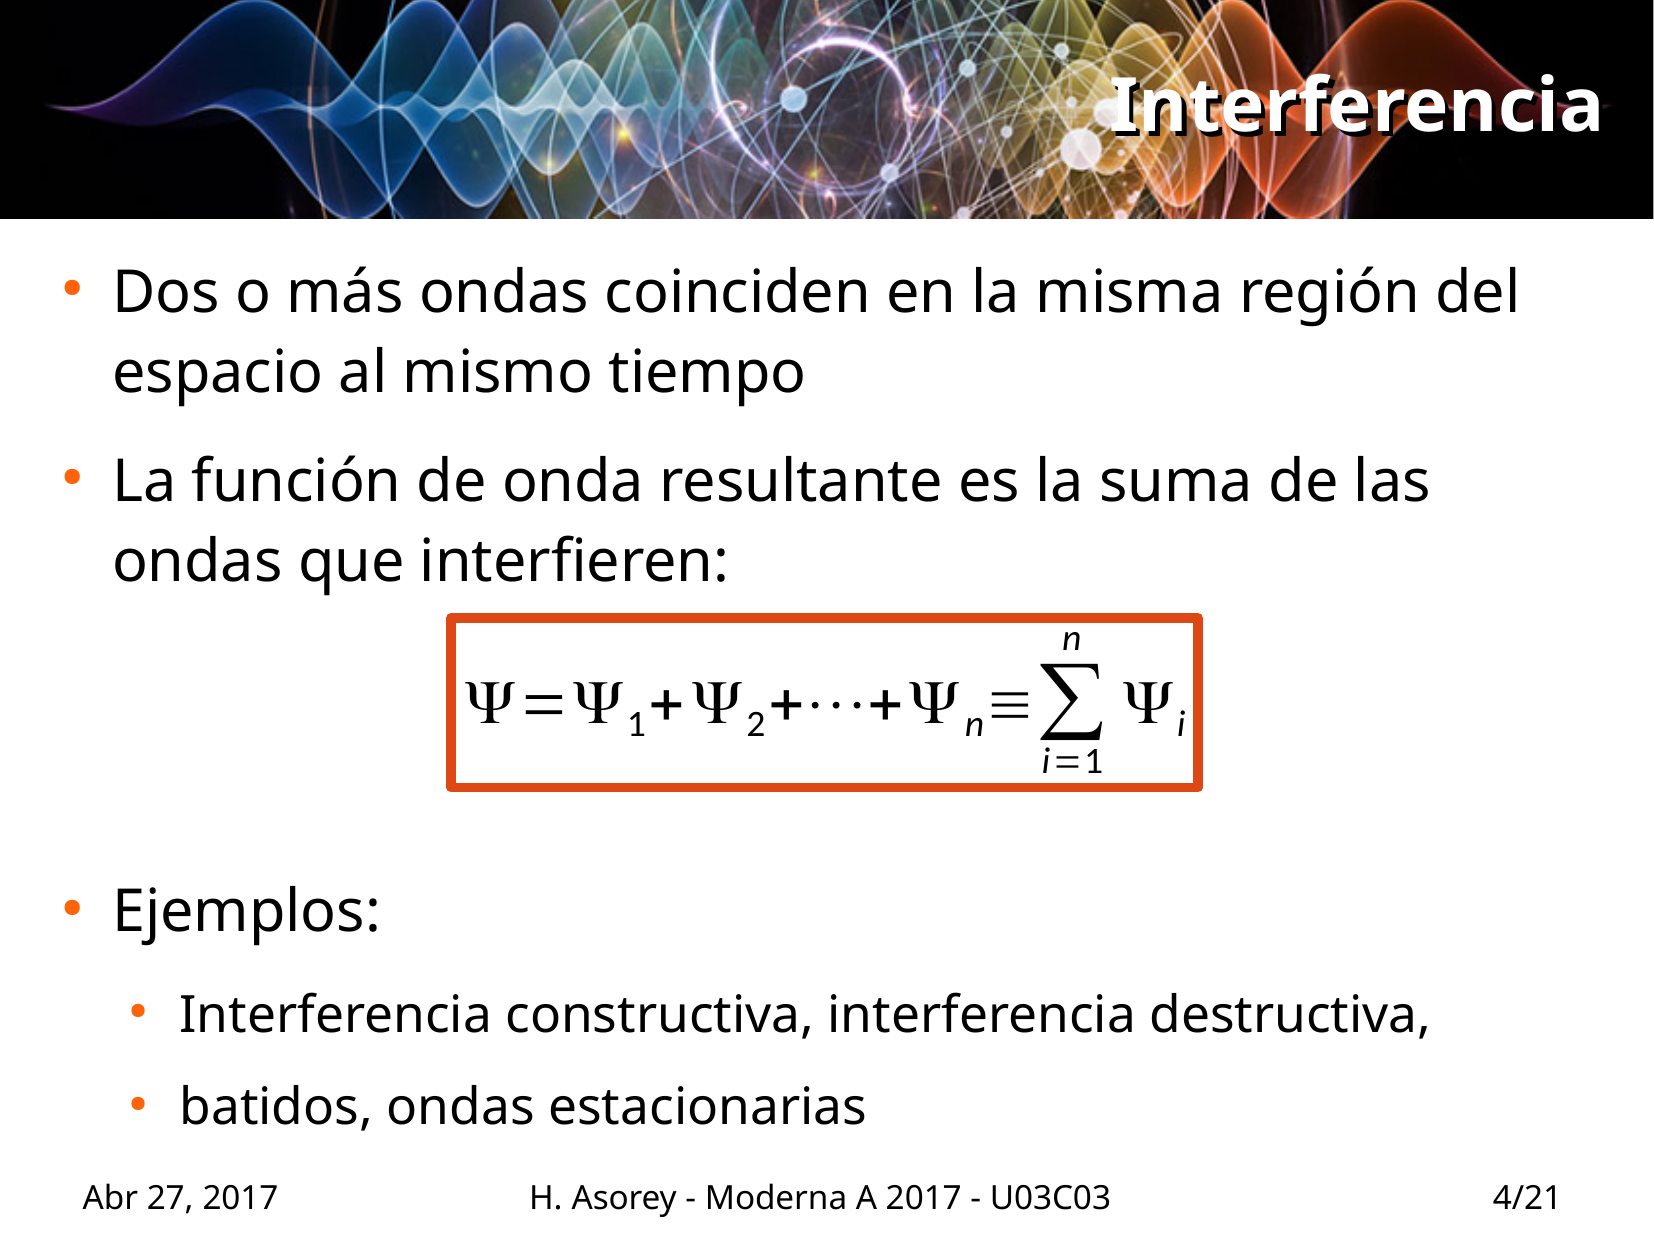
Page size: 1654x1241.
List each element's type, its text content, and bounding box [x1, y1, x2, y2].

list Dos o más ondas coinciden en la misma región del espacio al mismo tiempo La función de onda resultante es la suma de las ondas que interfieren: Ejemplos: Interferencia constructiva, interferencia destructiva, batidos, ondas estacionarias [45, 249, 1606, 1150]
picture [0, 0, 1654, 219]
title Interferencia [45, 15, 1606, 191]
chart [455, 622, 1194, 783]
